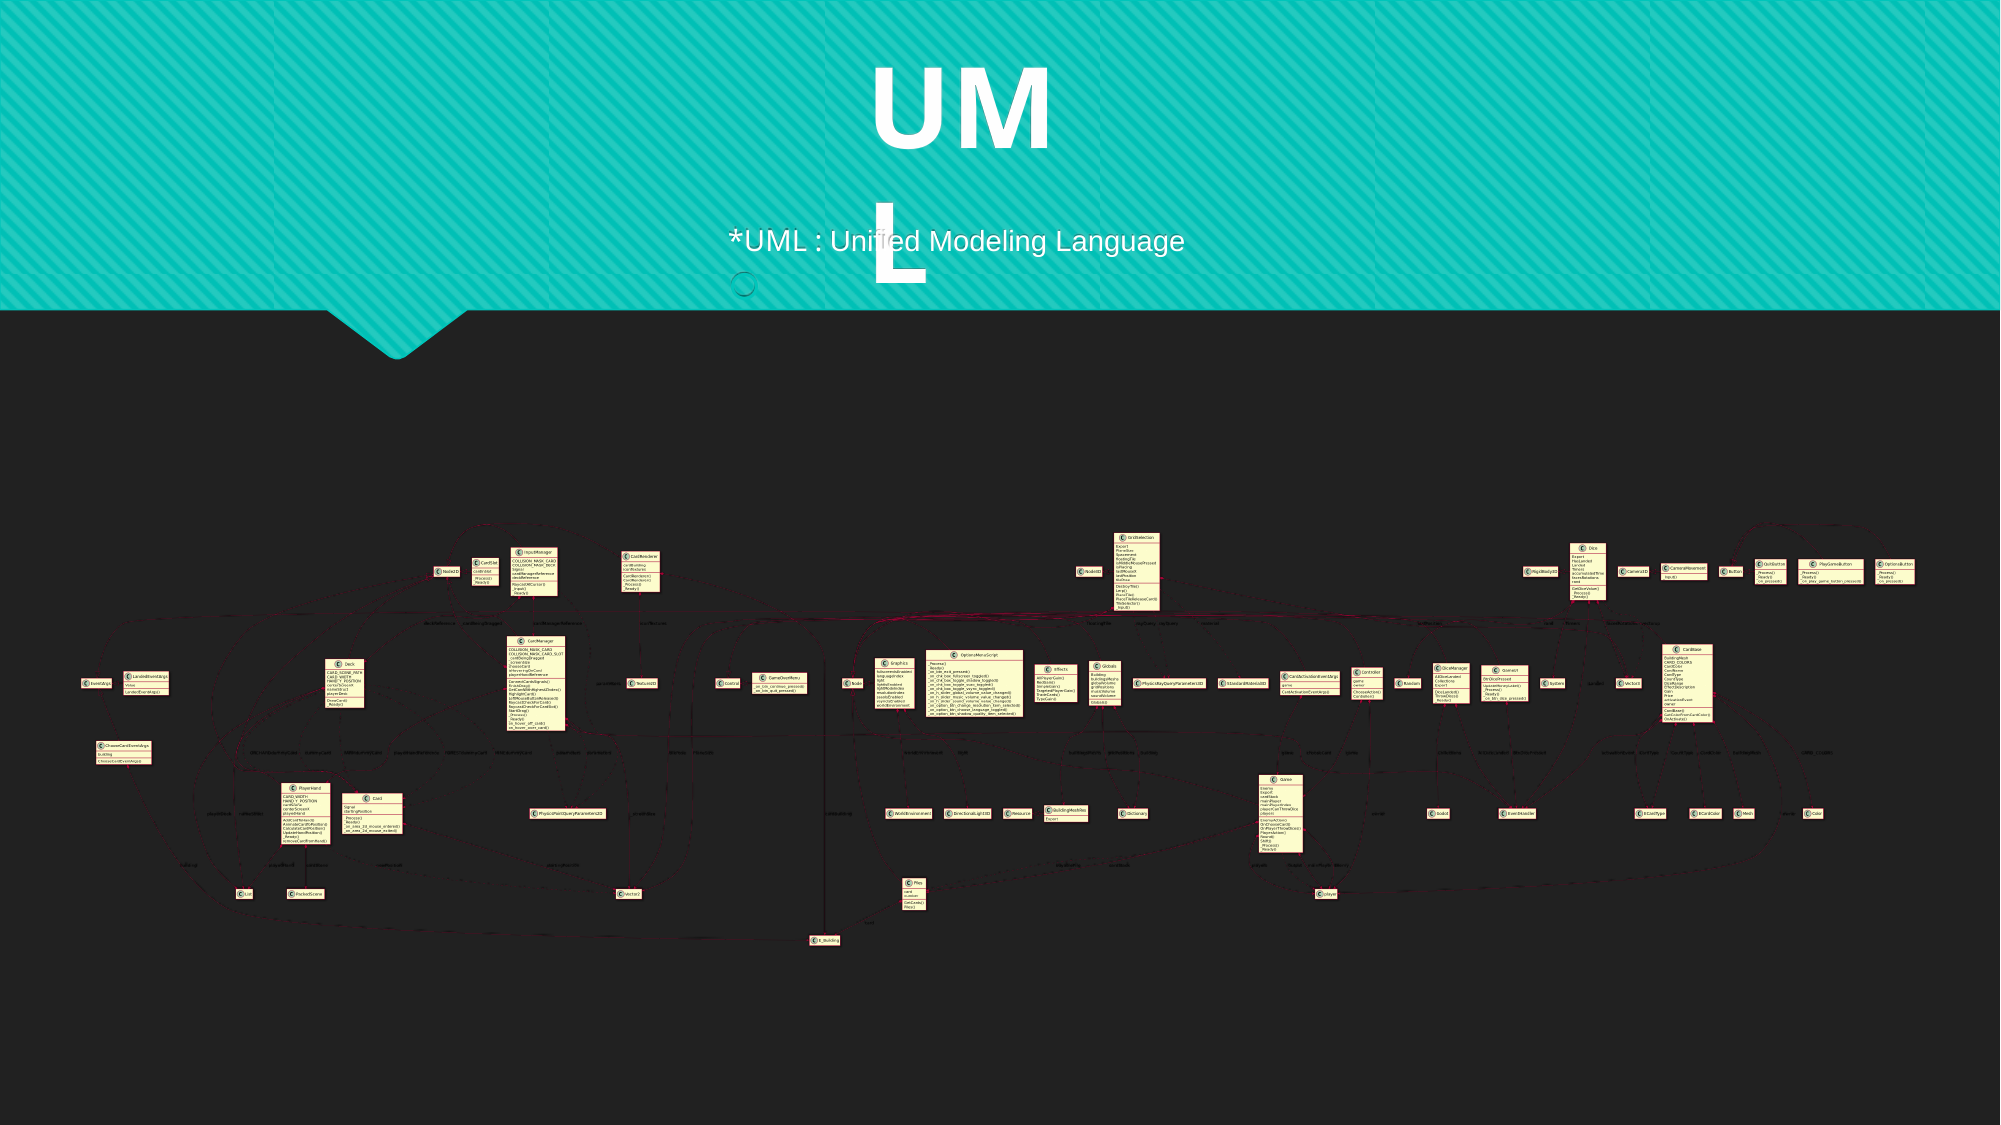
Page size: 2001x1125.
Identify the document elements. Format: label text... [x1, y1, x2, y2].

picture [79, 520, 2000, 956]
text_box *UML : Unified Modeling Language [712, 214, 1254, 281]
text_box UML [851, 28, 1116, 214]
